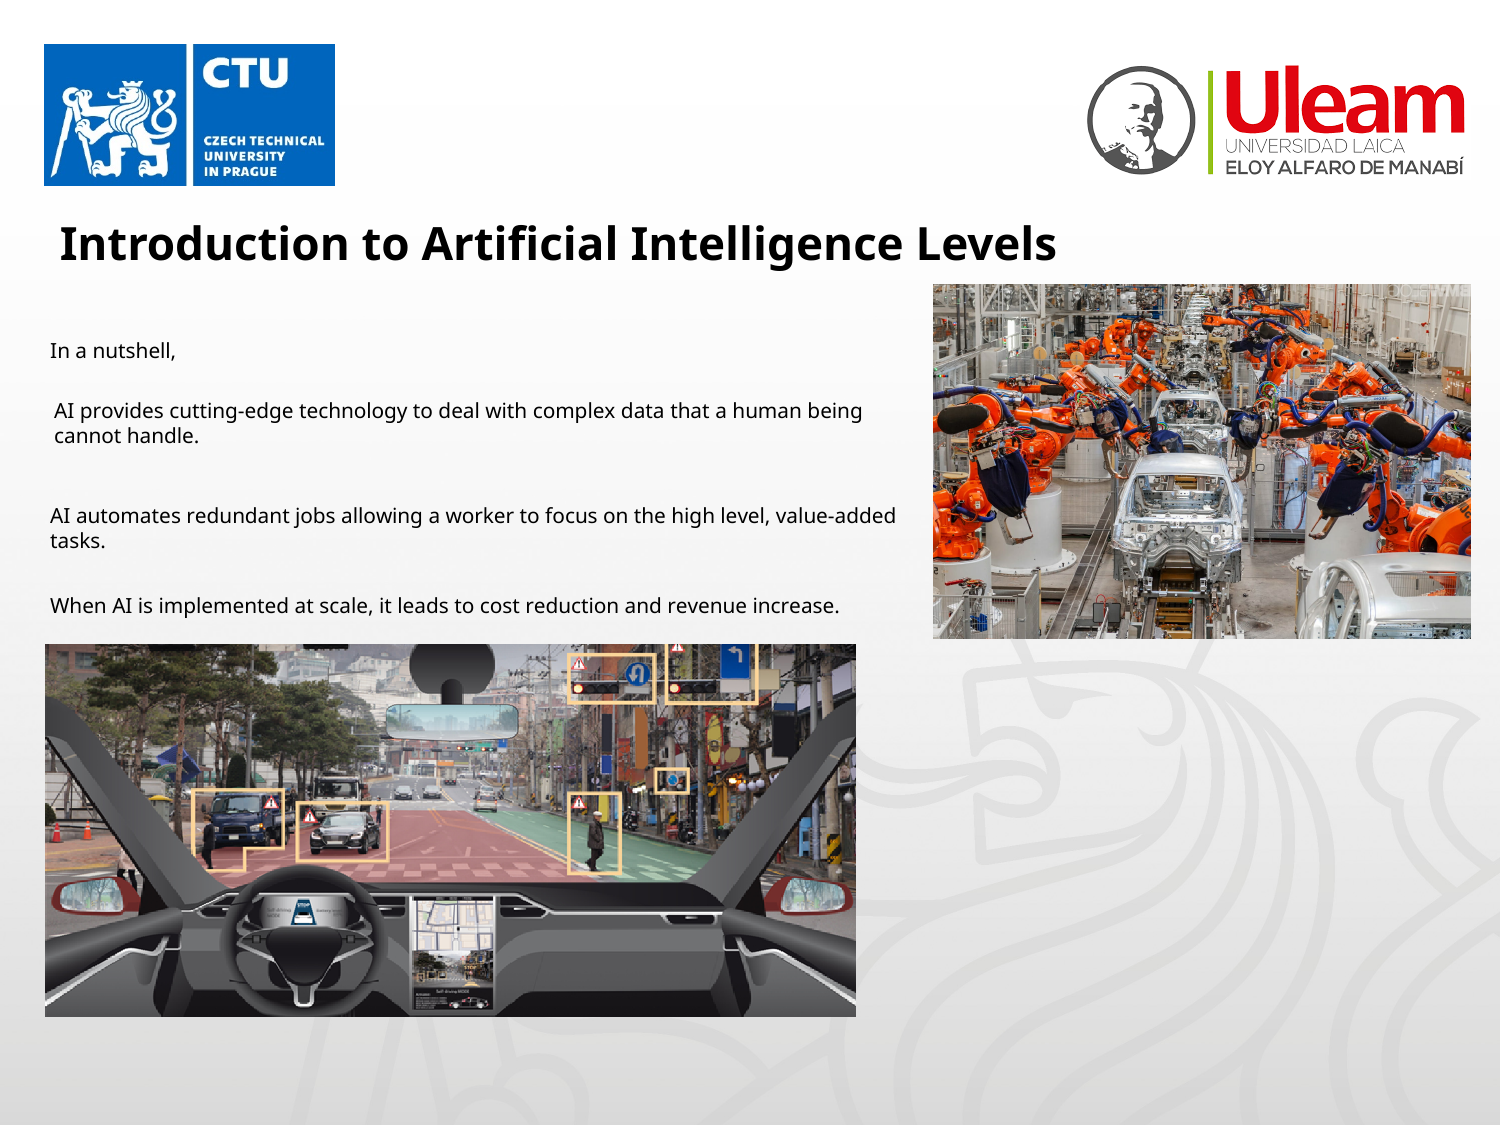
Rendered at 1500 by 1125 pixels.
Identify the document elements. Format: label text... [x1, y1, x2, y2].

text_box In a nutshell, [35, 330, 931, 376]
picture [0, 0, 1500, 1125]
title Introduction to Artificial Intelligence Levels [45, 212, 1306, 328]
text_box AI provides cutting-edge technology to deal with complex data that a human being cannot handle. [39, 389, 934, 465]
text_box AI automates redundant jobs allowing a worker to focus on the high level, value-added tasks. [35, 495, 931, 560]
text_box When AI is implemented at scale, it leads to cost reduction and revenue increase. [35, 585, 931, 631]
